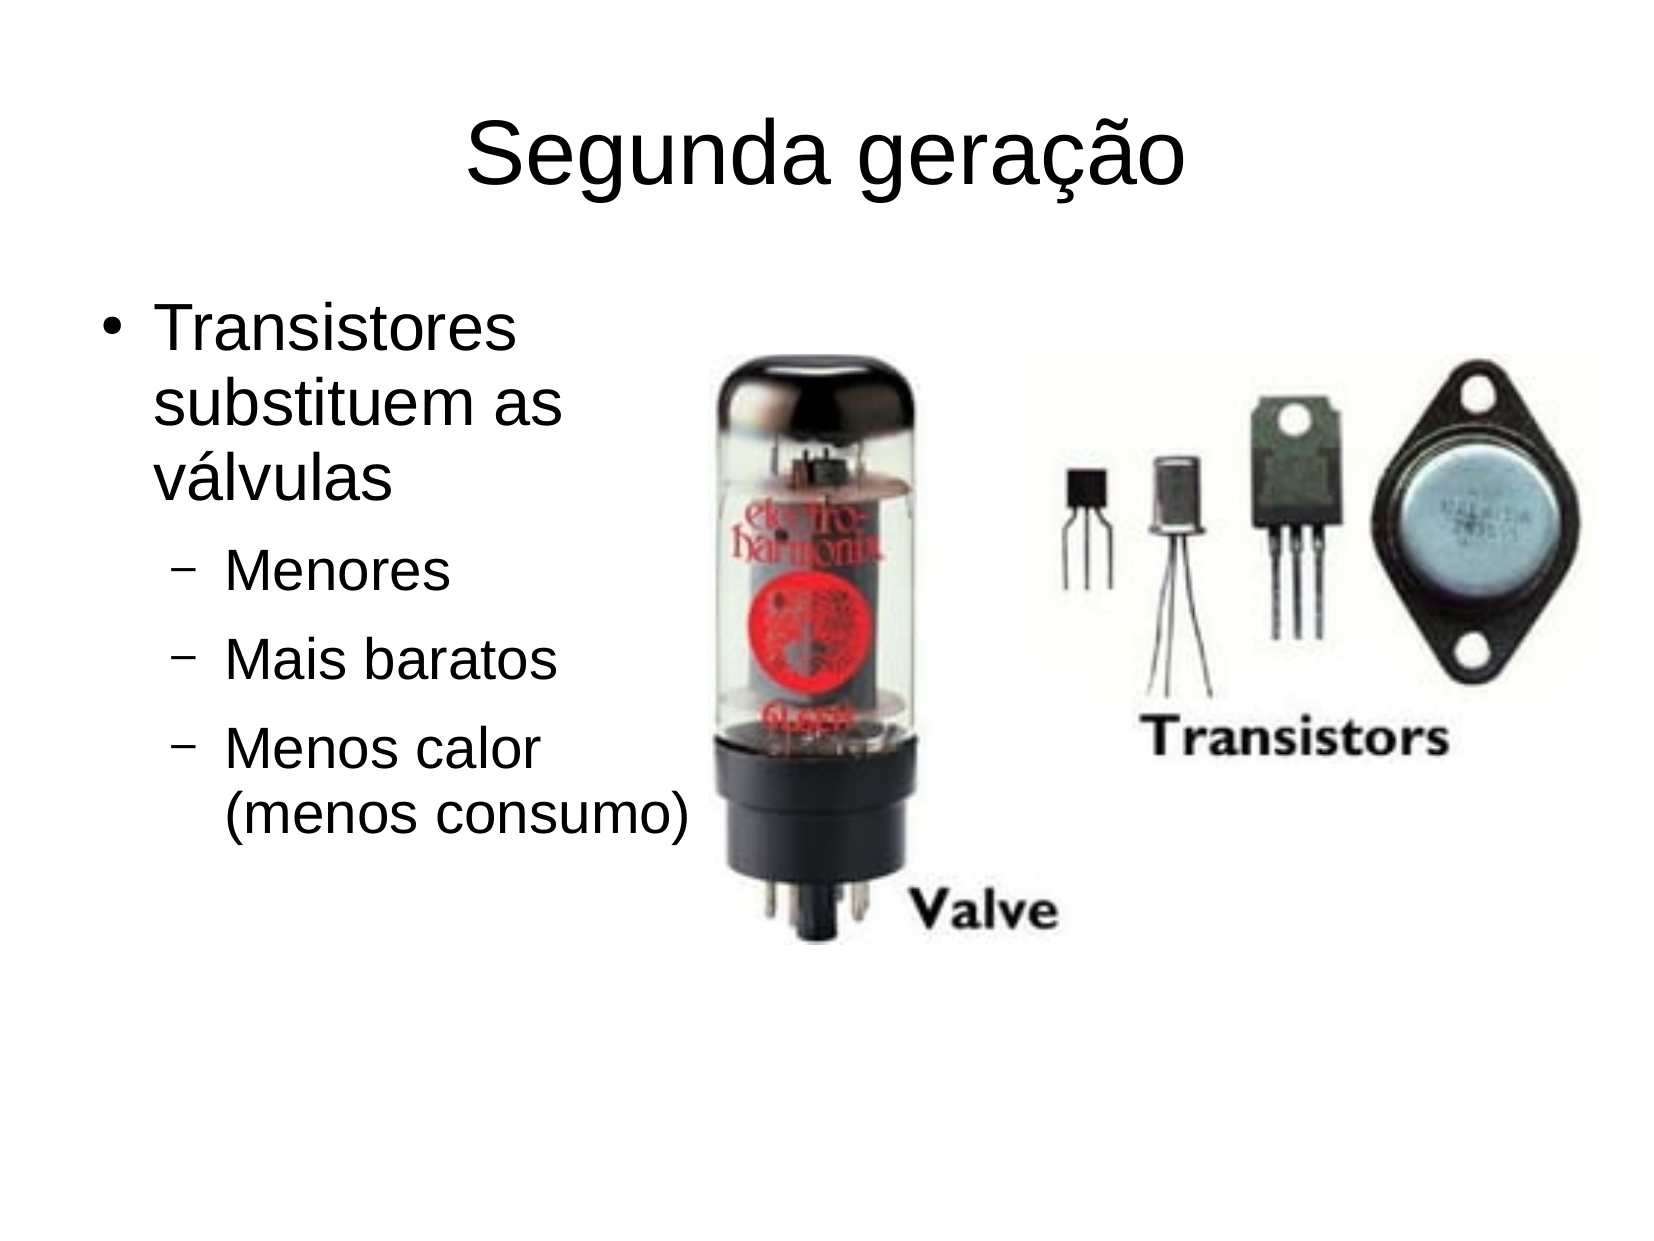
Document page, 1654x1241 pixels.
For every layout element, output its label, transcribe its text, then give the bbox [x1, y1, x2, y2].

title Segunda geração [82, 49, 1571, 257]
picture [708, 354, 1595, 945]
list Transistores substituem as válvulas Menores Mais baratos Menos calor (menos consumo) [82, 290, 739, 1152]
